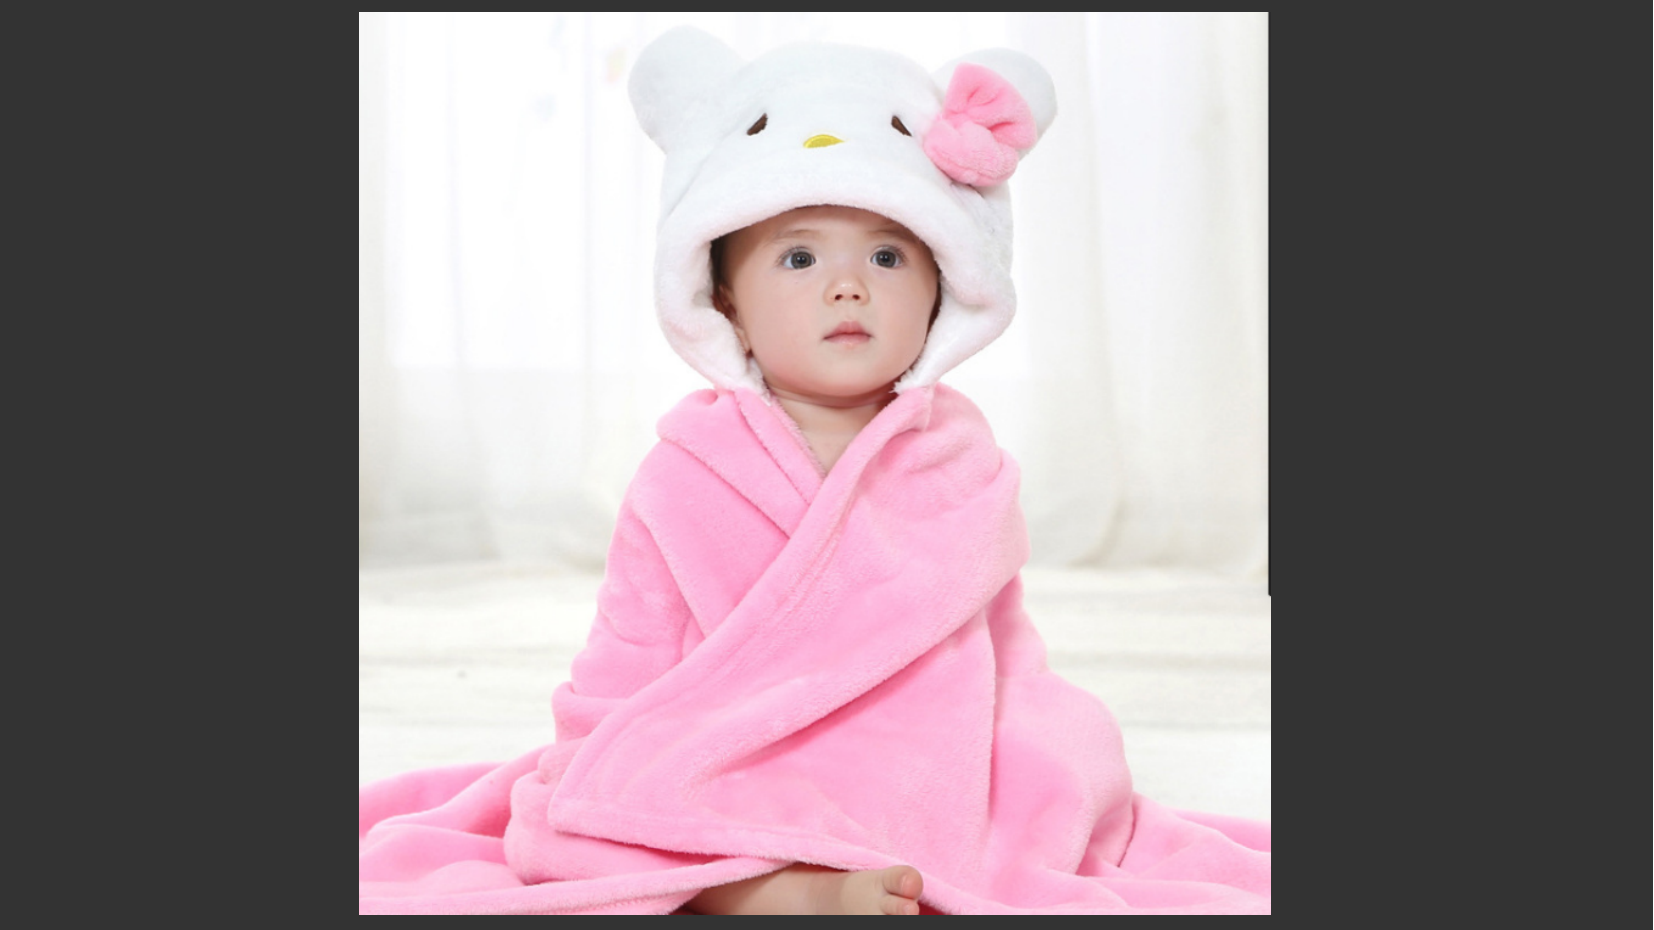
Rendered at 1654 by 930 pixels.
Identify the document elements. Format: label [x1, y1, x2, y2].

picture [359, 12, 1271, 915]
